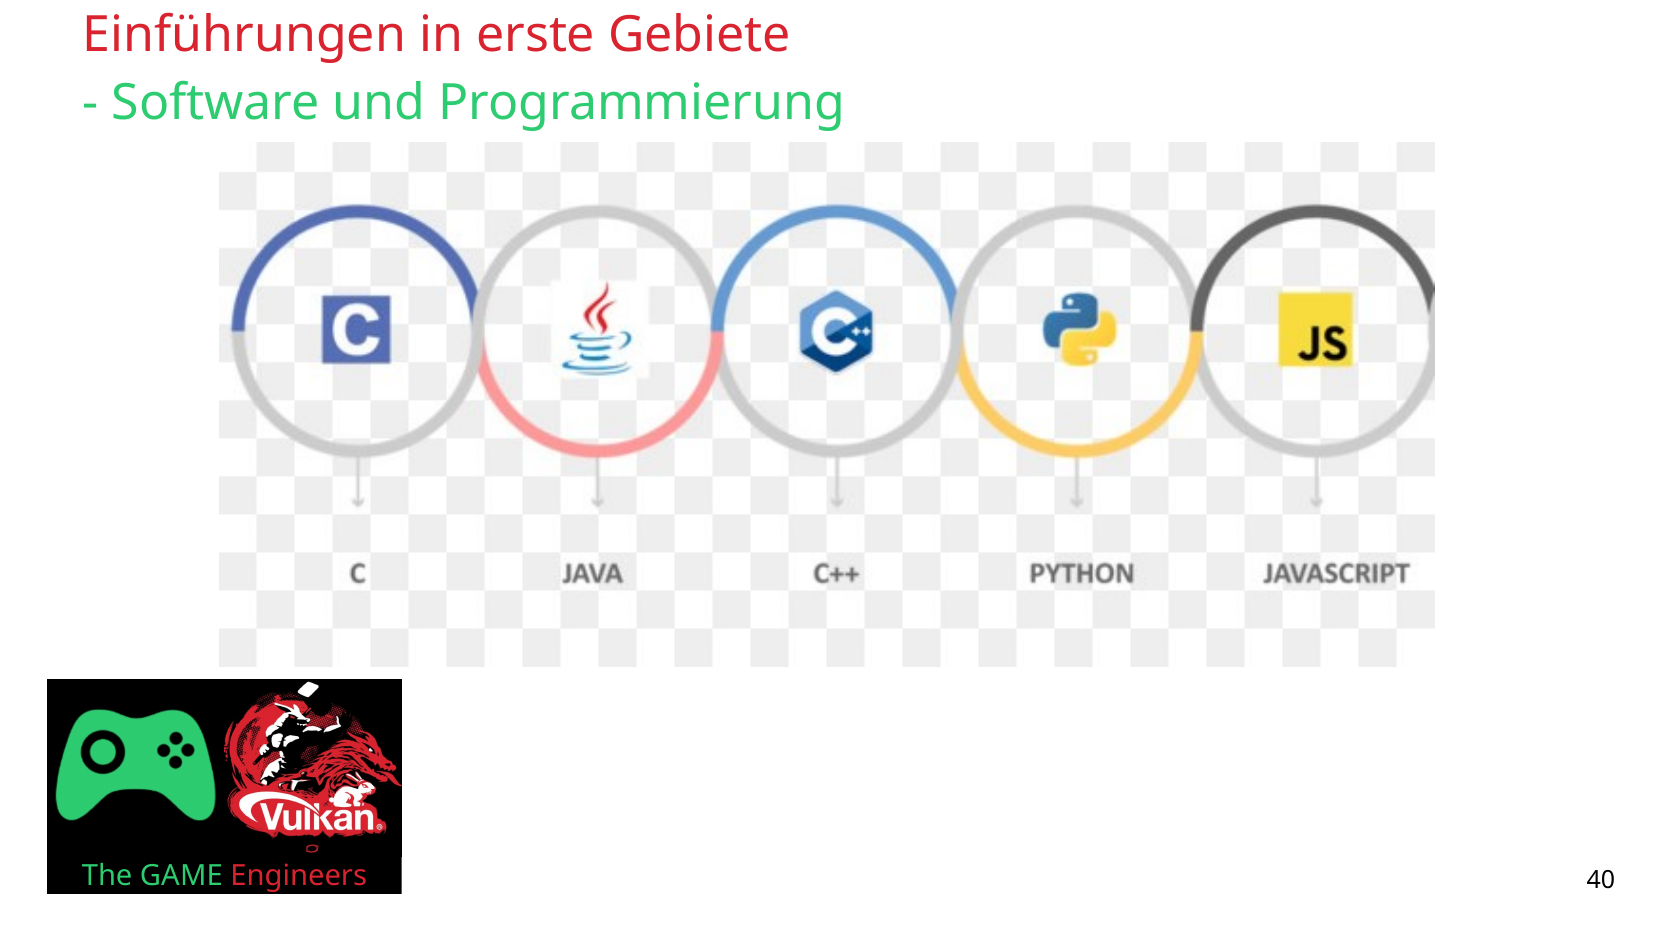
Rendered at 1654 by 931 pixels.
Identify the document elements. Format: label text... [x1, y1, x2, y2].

picture [219, 142, 1435, 667]
picture [47, 679, 402, 857]
title Einführungen in erste Gebiete - Software und Programmierung [82, 7, 1571, 125]
